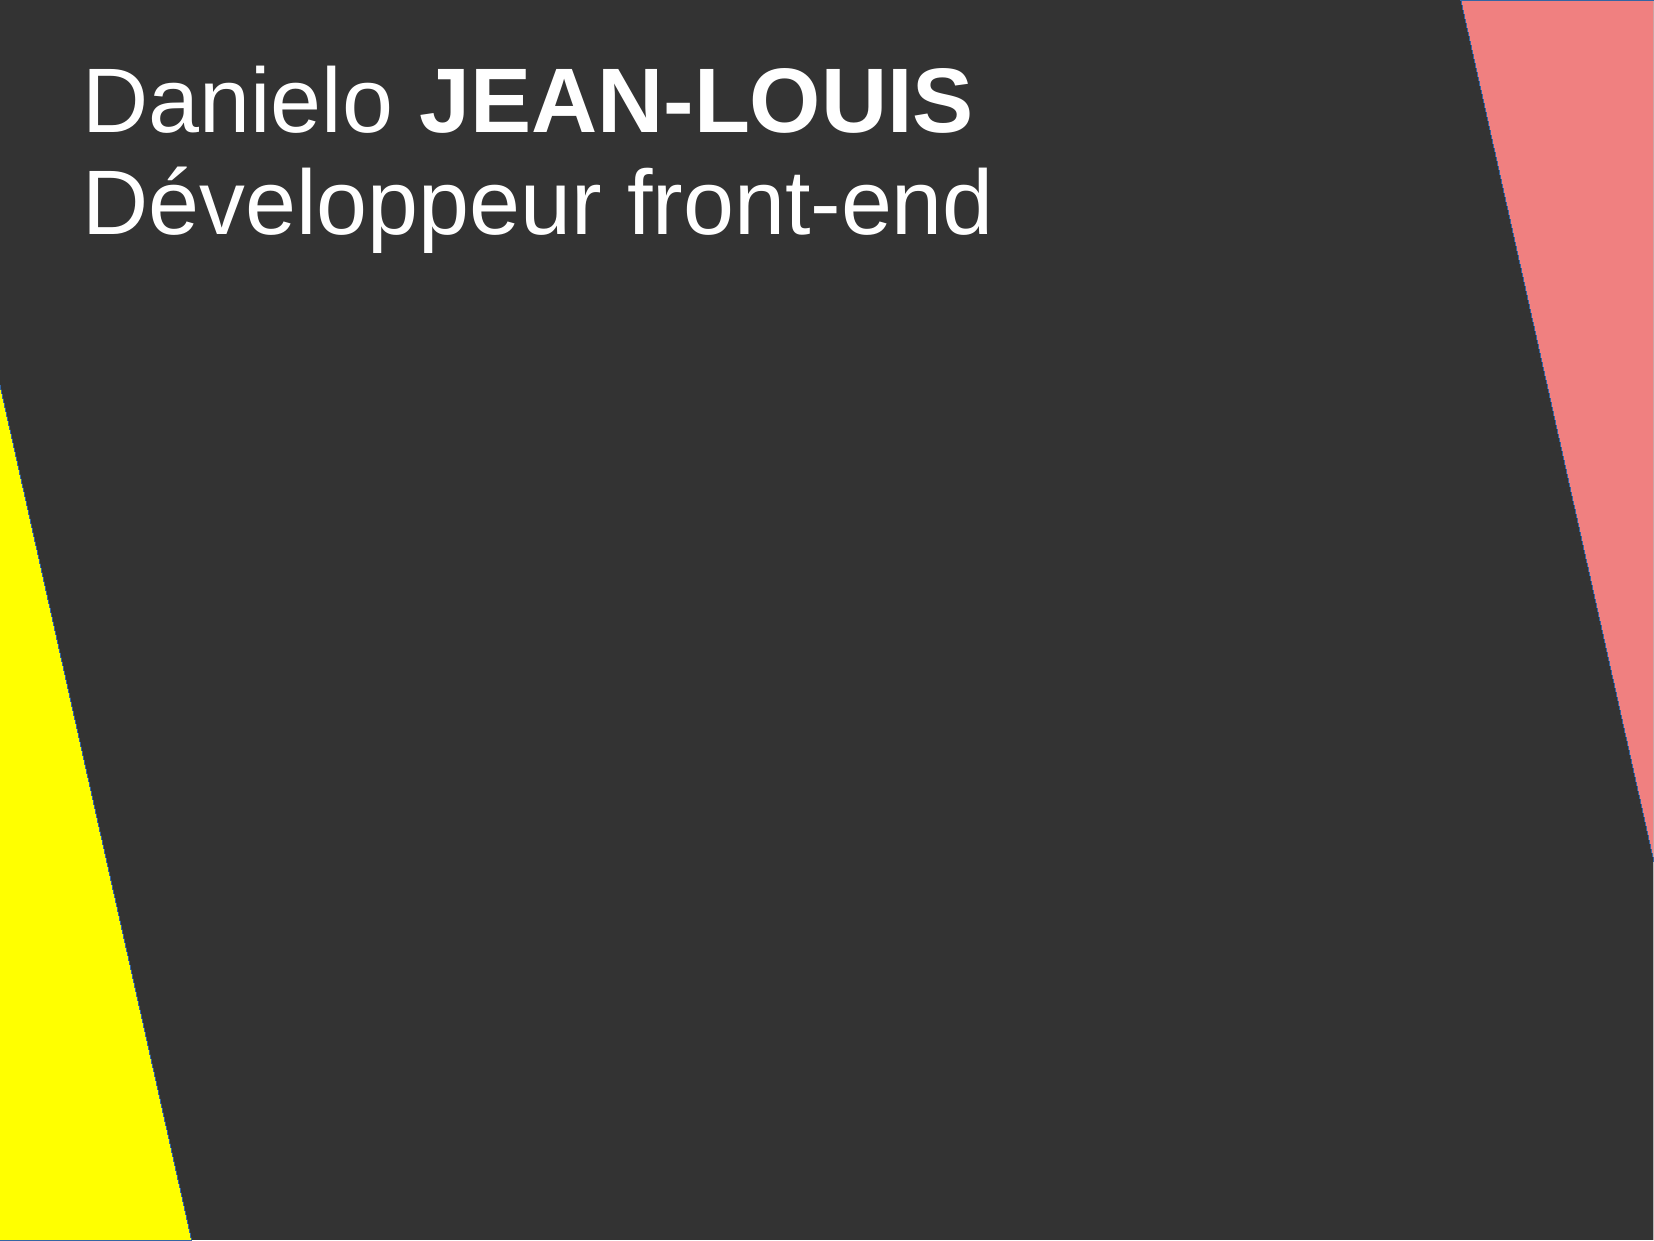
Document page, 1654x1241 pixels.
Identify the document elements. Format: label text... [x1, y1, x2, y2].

subtitle Danielo JEAN-LOUIS Développeur front-end [82, 49, 1571, 1010]
text_box [0, 384, 192, 1241]
text_box [1460, 0, 1654, 862]
